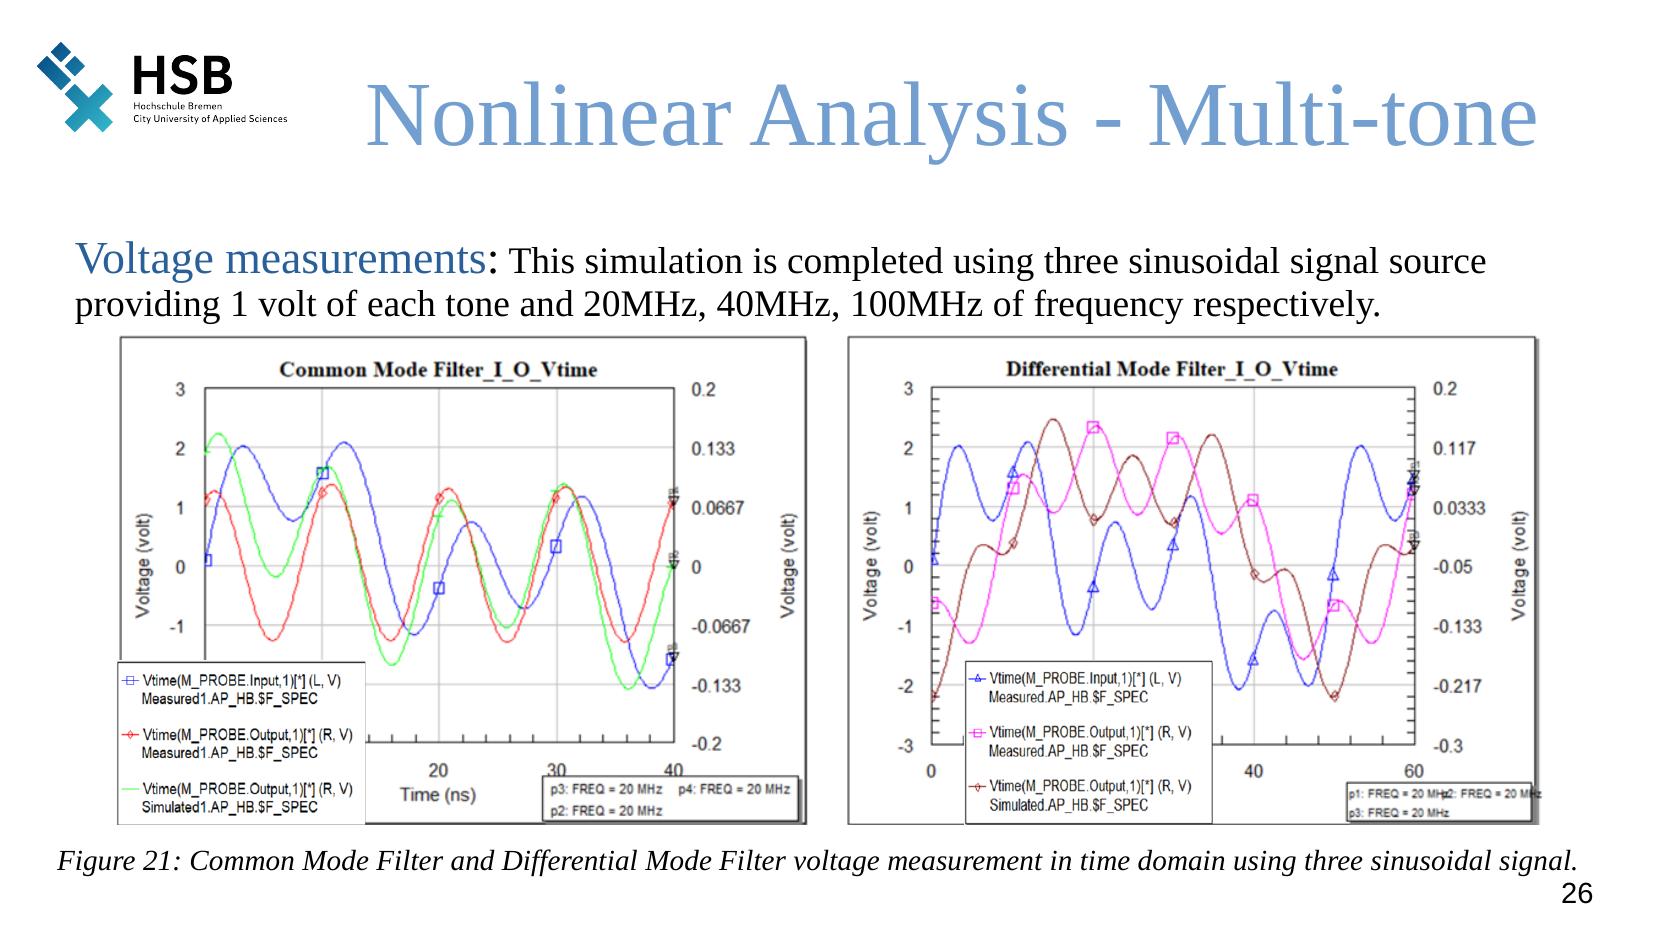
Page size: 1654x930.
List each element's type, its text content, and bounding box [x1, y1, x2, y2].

picture [116, 333, 808, 825]
text_box Figure 21: Common Mode Filter and Differential Mode Filter voltage measurement in time domain using three sinusoidal signal. [42, 837, 1595, 885]
title Nonlinear Analysis - Multi-tone [82, 37, 1571, 193]
text_box <number> [1546, 870, 1653, 926]
picture [26, 23, 297, 149]
picture [845, 334, 1543, 825]
text_box Voltage measurements: This simulation is completed using three sinusoidal signal source providing 1 volt of each tone and 20MHz, 40MHz, 100MHz of frequency respectively. [59, 224, 1590, 384]
